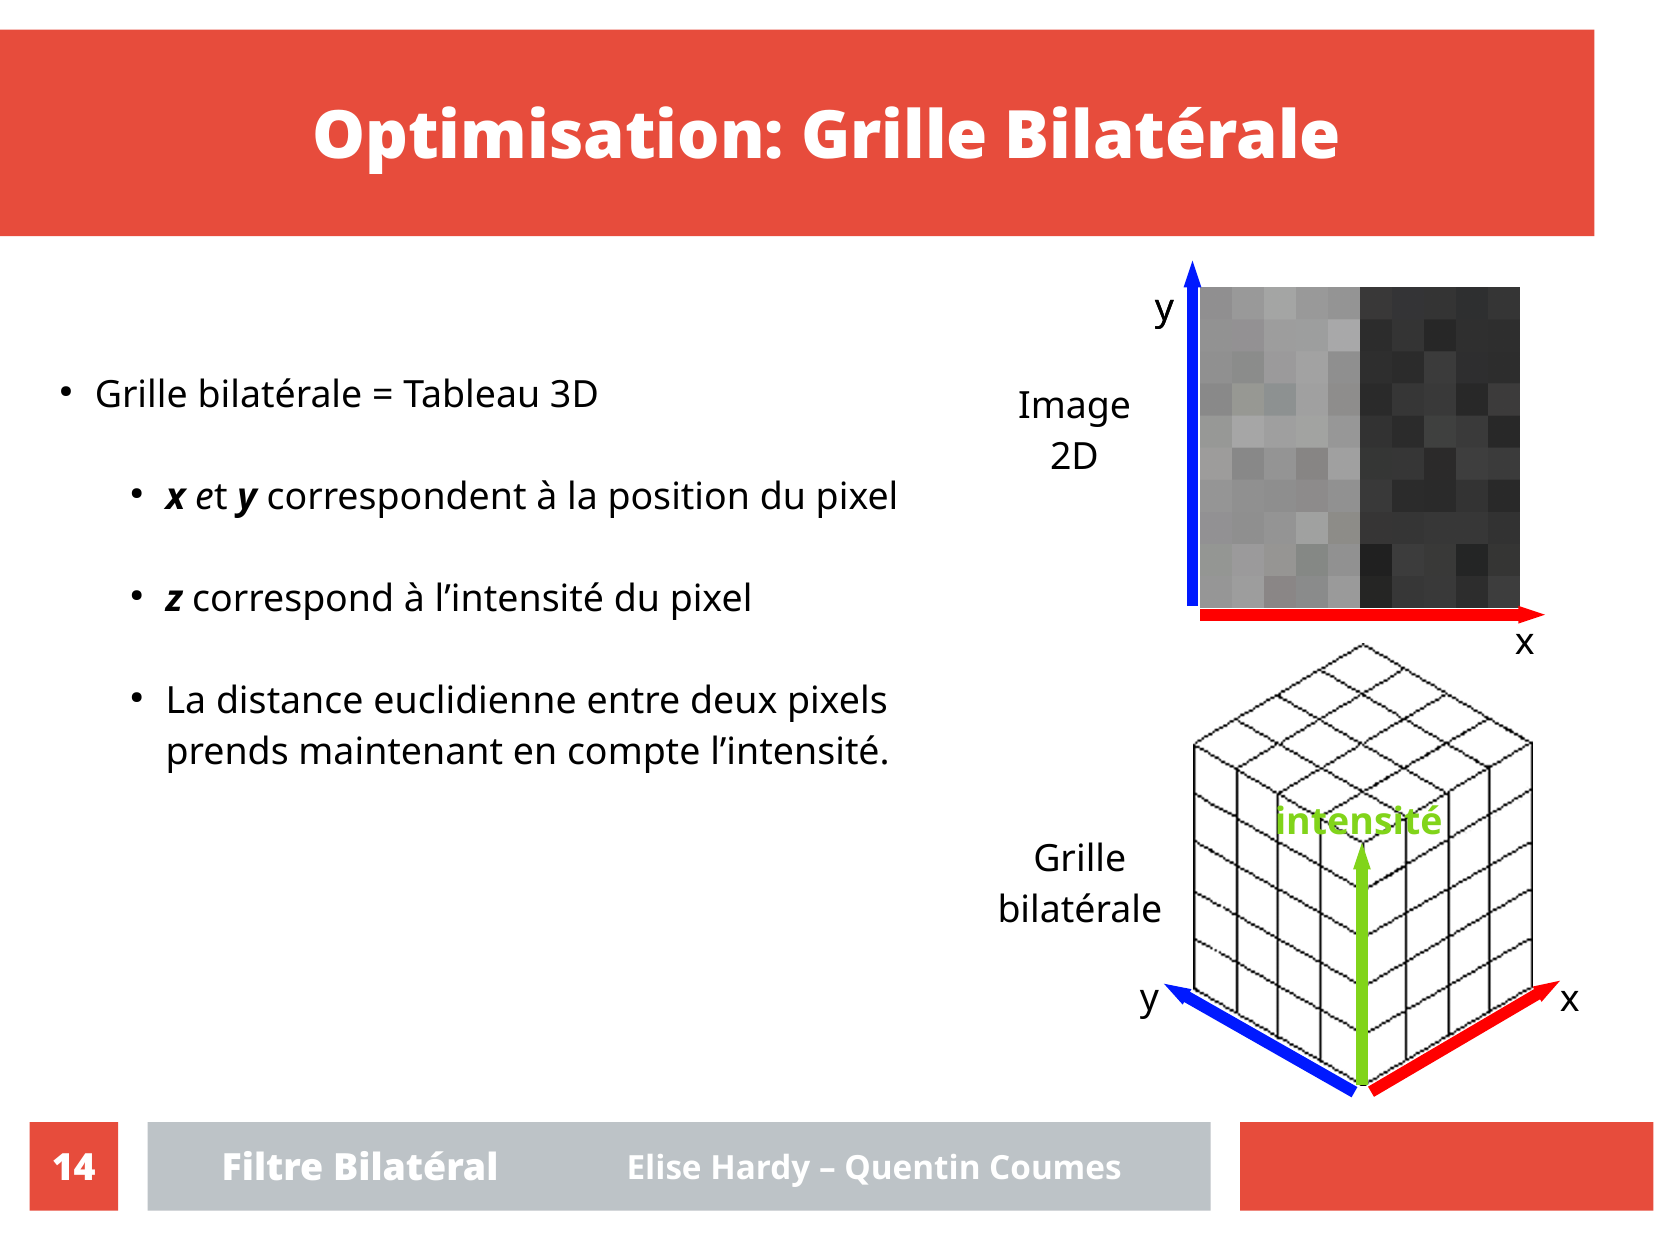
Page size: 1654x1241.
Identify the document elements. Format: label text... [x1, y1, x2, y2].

picture [1200, 287, 1520, 608]
text_box x [1500, 607, 1546, 666]
text_box y [1140, 272, 1186, 332]
text_box x [1545, 964, 1591, 1023]
text_box y [1125, 962, 1171, 1022]
picture [1193, 643, 1533, 1086]
text_box Grille bilatérale [990, 810, 1186, 956]
picture [1395, 1005, 1533, 1086]
text_box Grille bilatérale = Tableau 3D x et y correspondent à la position du pixel z correspond à l’intensité du pixel La distance euclidienne entre deux pixels prends maintenant en compte l’intensité. [44, 360, 990, 1218]
picture [1193, 1008, 1329, 1086]
title Optimisation: Grille Bilatérale [59, 59, 1595, 207]
text_box intensité [1260, 787, 1486, 846]
text_box Image 2D [992, 378, 1158, 481]
